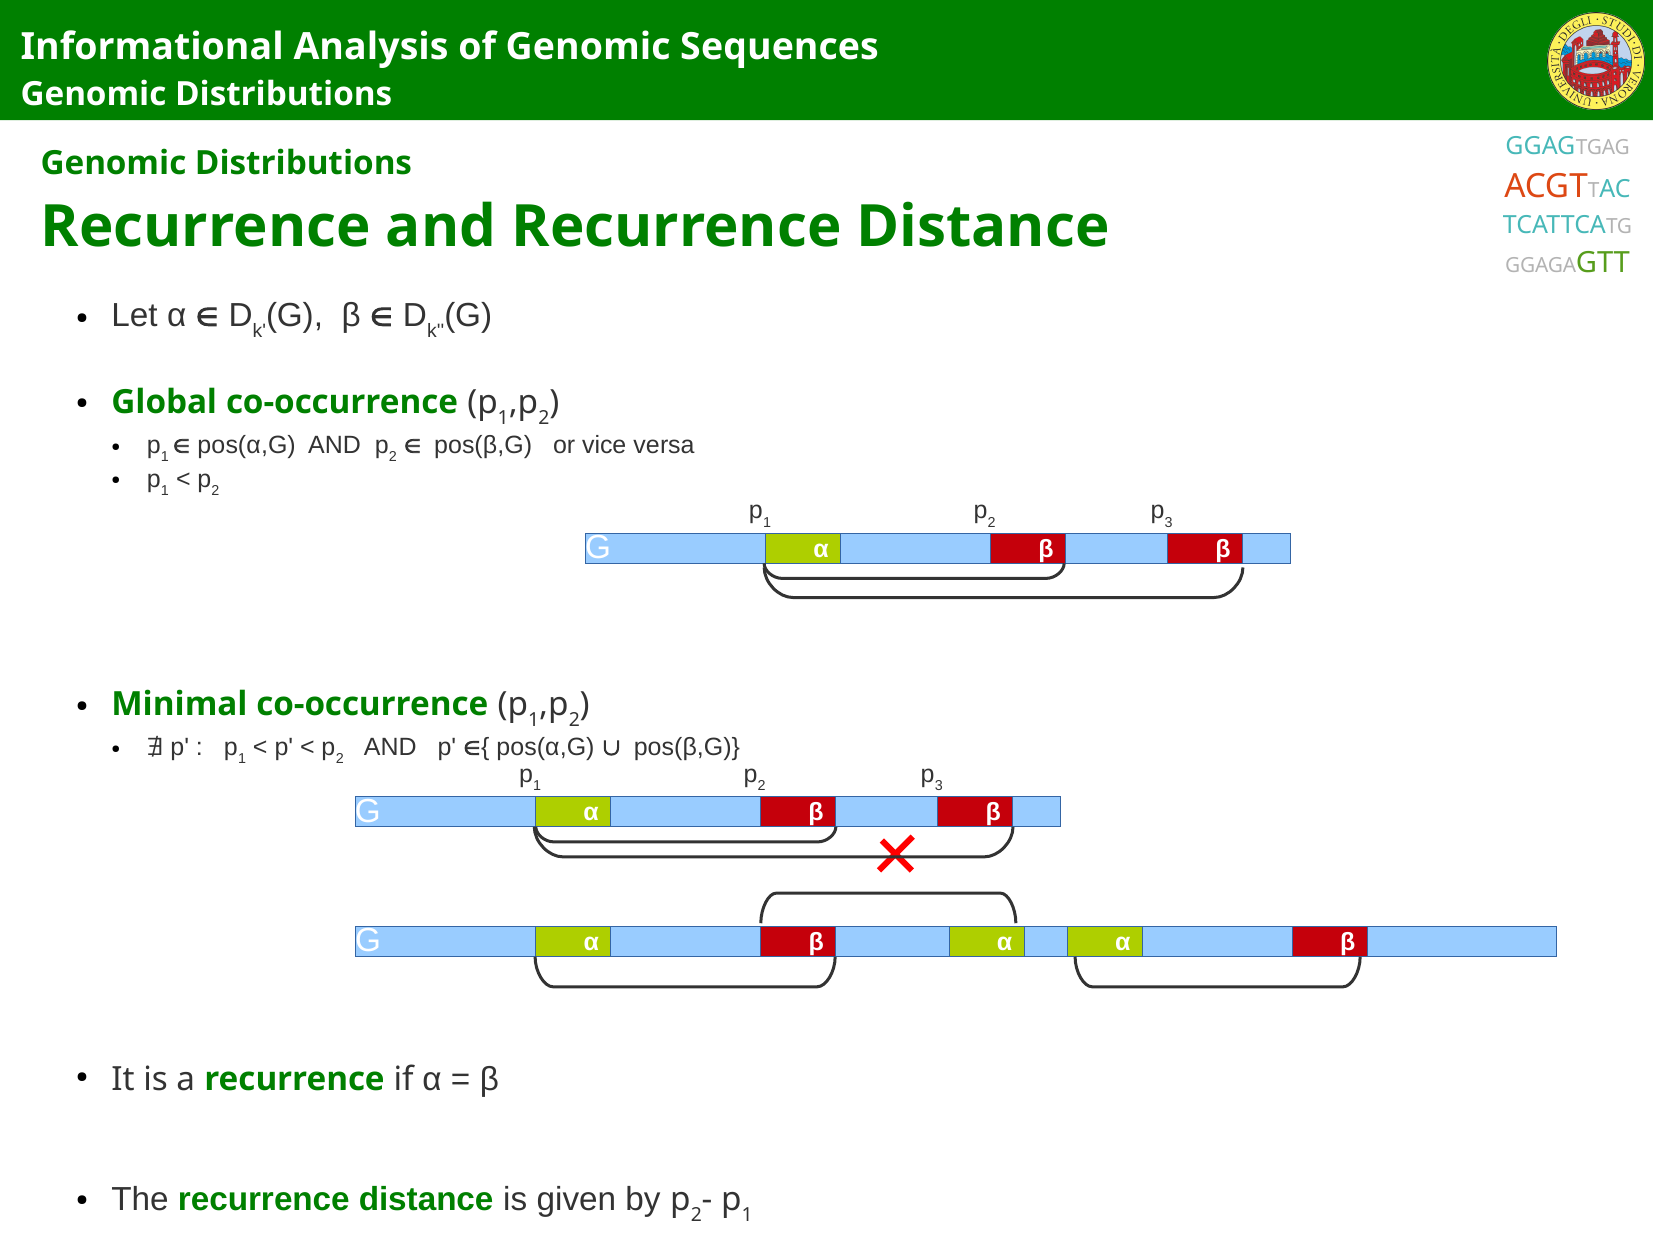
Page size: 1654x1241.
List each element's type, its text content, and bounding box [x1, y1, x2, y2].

text_box [611, 926, 760, 957]
text_box β [760, 796, 836, 827]
text_box [611, 796, 760, 827]
text_box β [760, 926, 836, 957]
text_box p2 [973, 495, 1026, 532]
text_box β [1167, 533, 1243, 564]
text_box [411, 796, 535, 827]
text_box Informational Analysis of Genomic Sequences Genomic Distributions [5, 11, 1416, 107]
text_box G [585, 526, 641, 567]
text_box p2 [743, 758, 796, 795]
text_box p1 [749, 495, 801, 532]
text_box G [355, 920, 411, 961]
text_box p1 [519, 758, 571, 795]
text_box α [1067, 926, 1143, 957]
text_box α [535, 926, 611, 957]
text_box [411, 926, 535, 957]
text_box G [355, 790, 411, 831]
text_box [1143, 926, 1292, 957]
text_box [0, 0, 1653, 121]
text_box [1243, 533, 1291, 564]
text_box β [937, 796, 1013, 827]
text_box [836, 796, 937, 827]
text_box α [949, 926, 1025, 957]
text_box [1066, 533, 1167, 564]
text_box α [765, 533, 841, 564]
text_box [1368, 926, 1557, 957]
text_box Genomic Distributions Recurrence and Recurrence Distance Let α Î Dk'(G), β Î Dk''(G) Global co-occurrence (p1,p2) p1 Î pos(α,G) AND p2 Î pos(β,G) or vice versa p1 < p2 Minimal co-occurrence (p1,p2) ∄ p' : p1 < p' < p2 AND p' Î{ pos(α,G) ∪ pos(β,G)} It is a recurrence if α = β The recurrence distance is given by p2- p1 [25, 131, 1621, 1240]
text_box p3 [1150, 495, 1203, 532]
text_box β [1292, 926, 1368, 957]
text_box [841, 533, 990, 564]
picture [1547, 12, 1645, 110]
text_box [1025, 926, 1067, 957]
text_box α [535, 796, 611, 827]
text_box β [990, 533, 1066, 564]
text_box p3 [920, 758, 973, 795]
text_box [836, 926, 949, 957]
text_box GGAGTGAGACGTTACTCATTCATGGGAGAGTT [1485, 120, 1651, 263]
text_box [641, 533, 765, 564]
text_box [1013, 796, 1061, 827]
